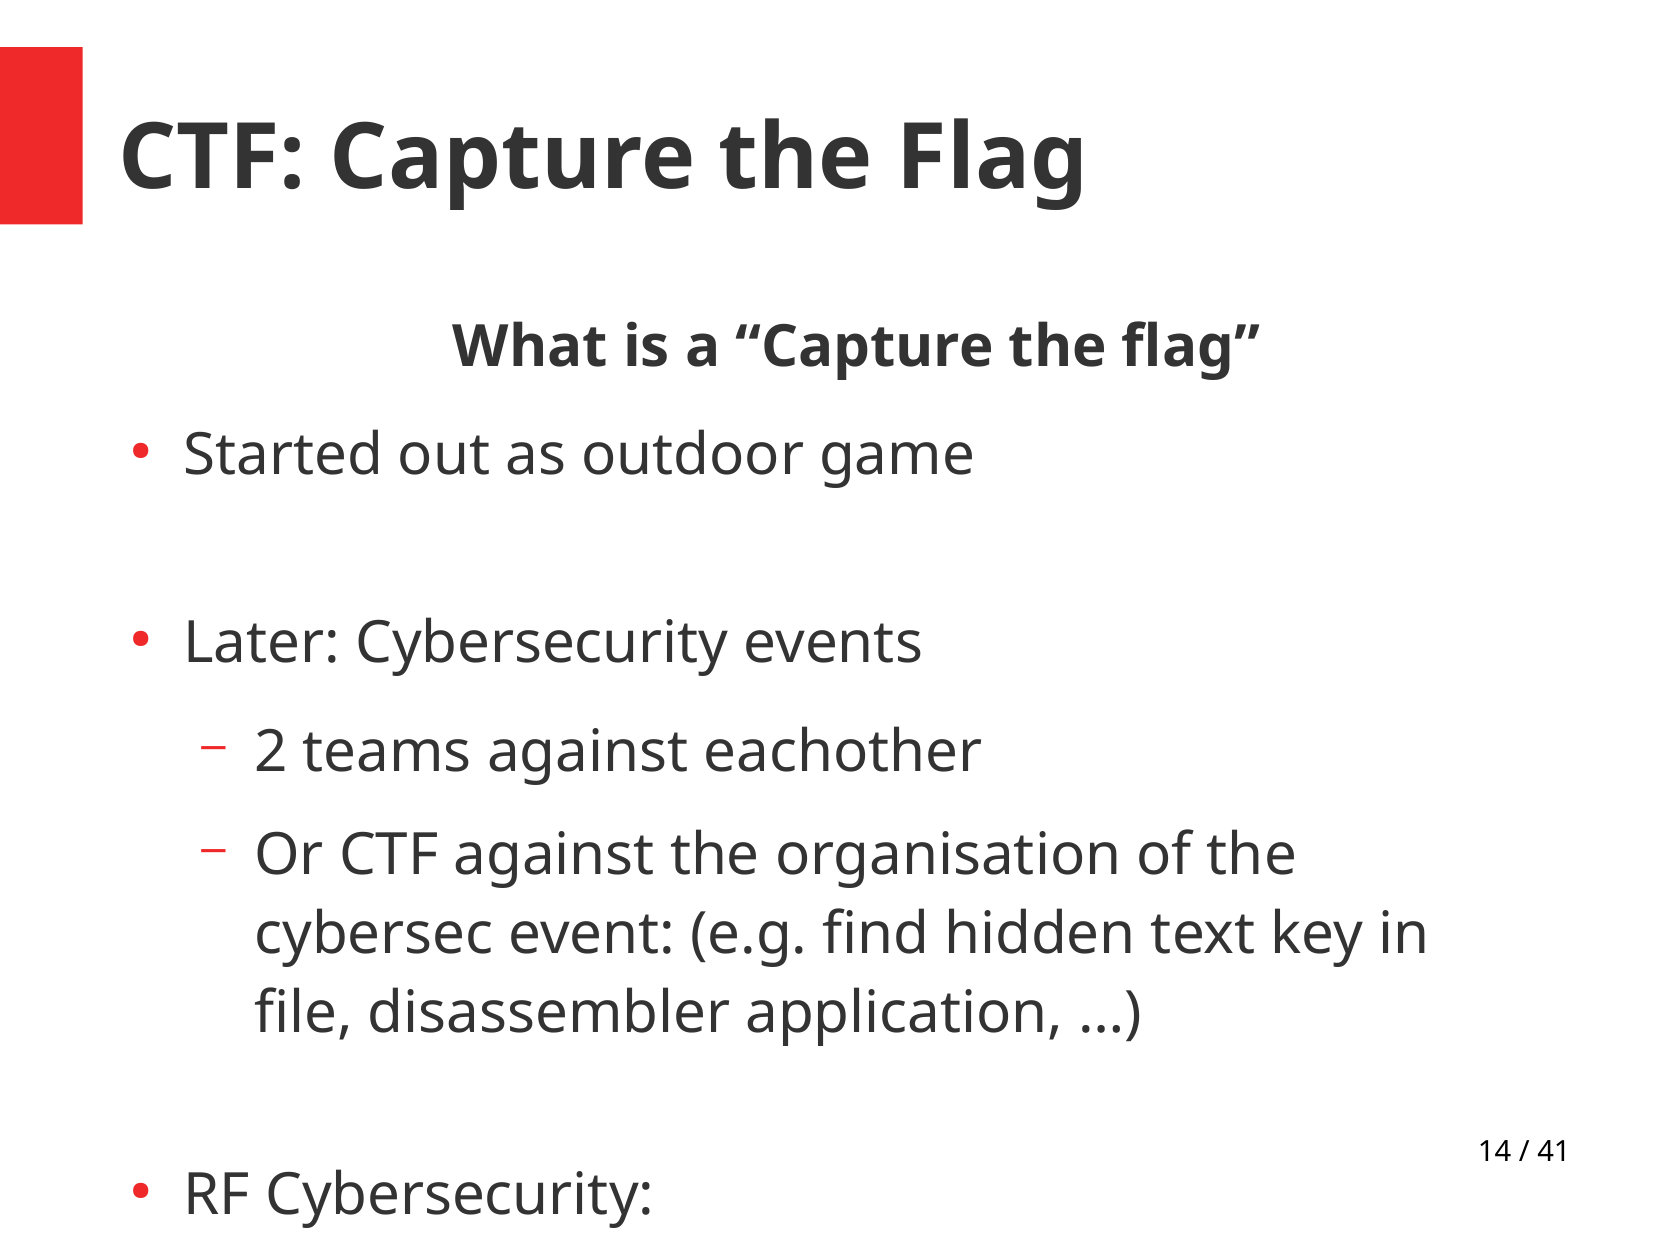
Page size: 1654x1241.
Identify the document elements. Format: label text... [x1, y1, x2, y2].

title CTF: Capture the Flag [118, 49, 1571, 257]
list What is a “Capture the flag” Started out as outdoor game Later: Cybersecurity events 2 teams against eachother Or CTF against the organisation of the cybersec event: (e.g. find hidden text key in file, disassembler application, …) RF Cybersecurity: Extract hidden message from IQ file [112, 195, 1531, 471]
text_box [813, 603, 849, 642]
